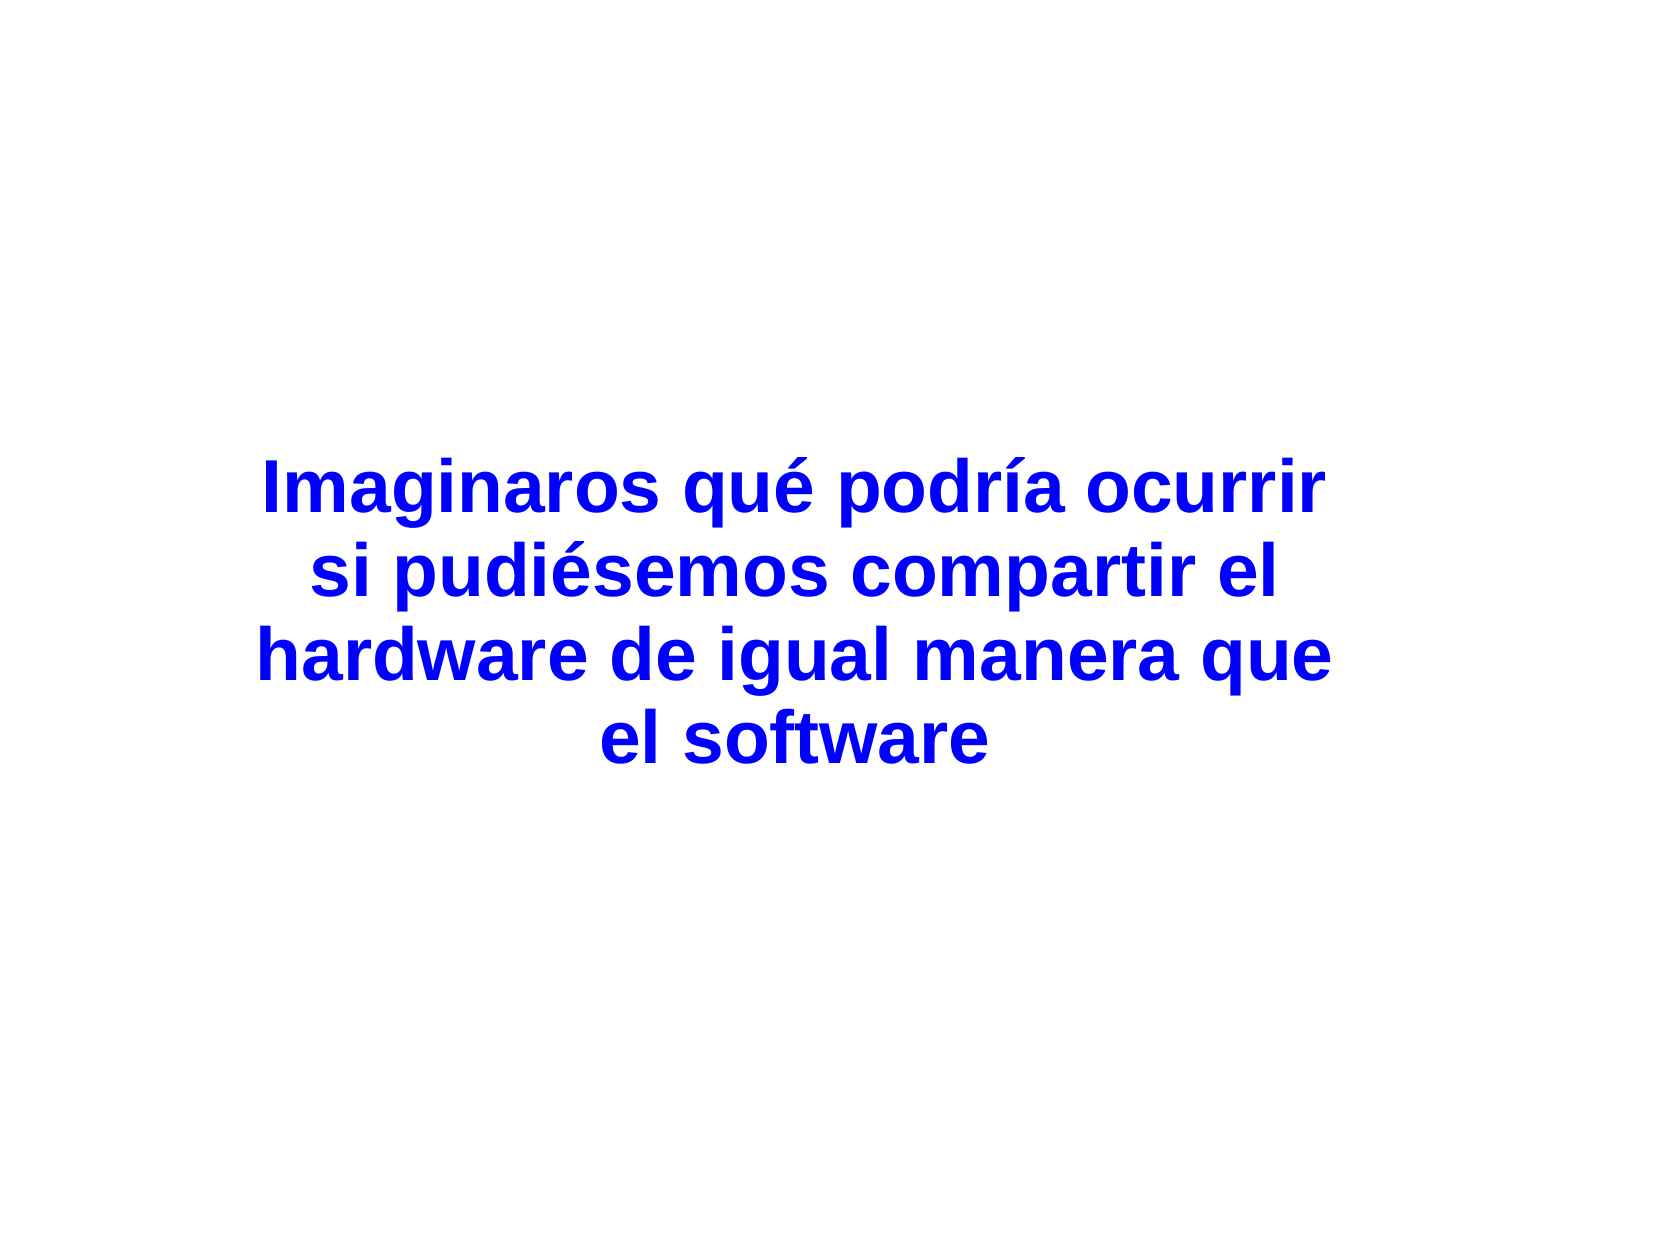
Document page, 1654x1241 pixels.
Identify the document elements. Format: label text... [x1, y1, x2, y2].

title Imaginaros qué podría ocurrir si pudiésemos compartir el hardware de igual manera que el software [135, 444, 1456, 781]
